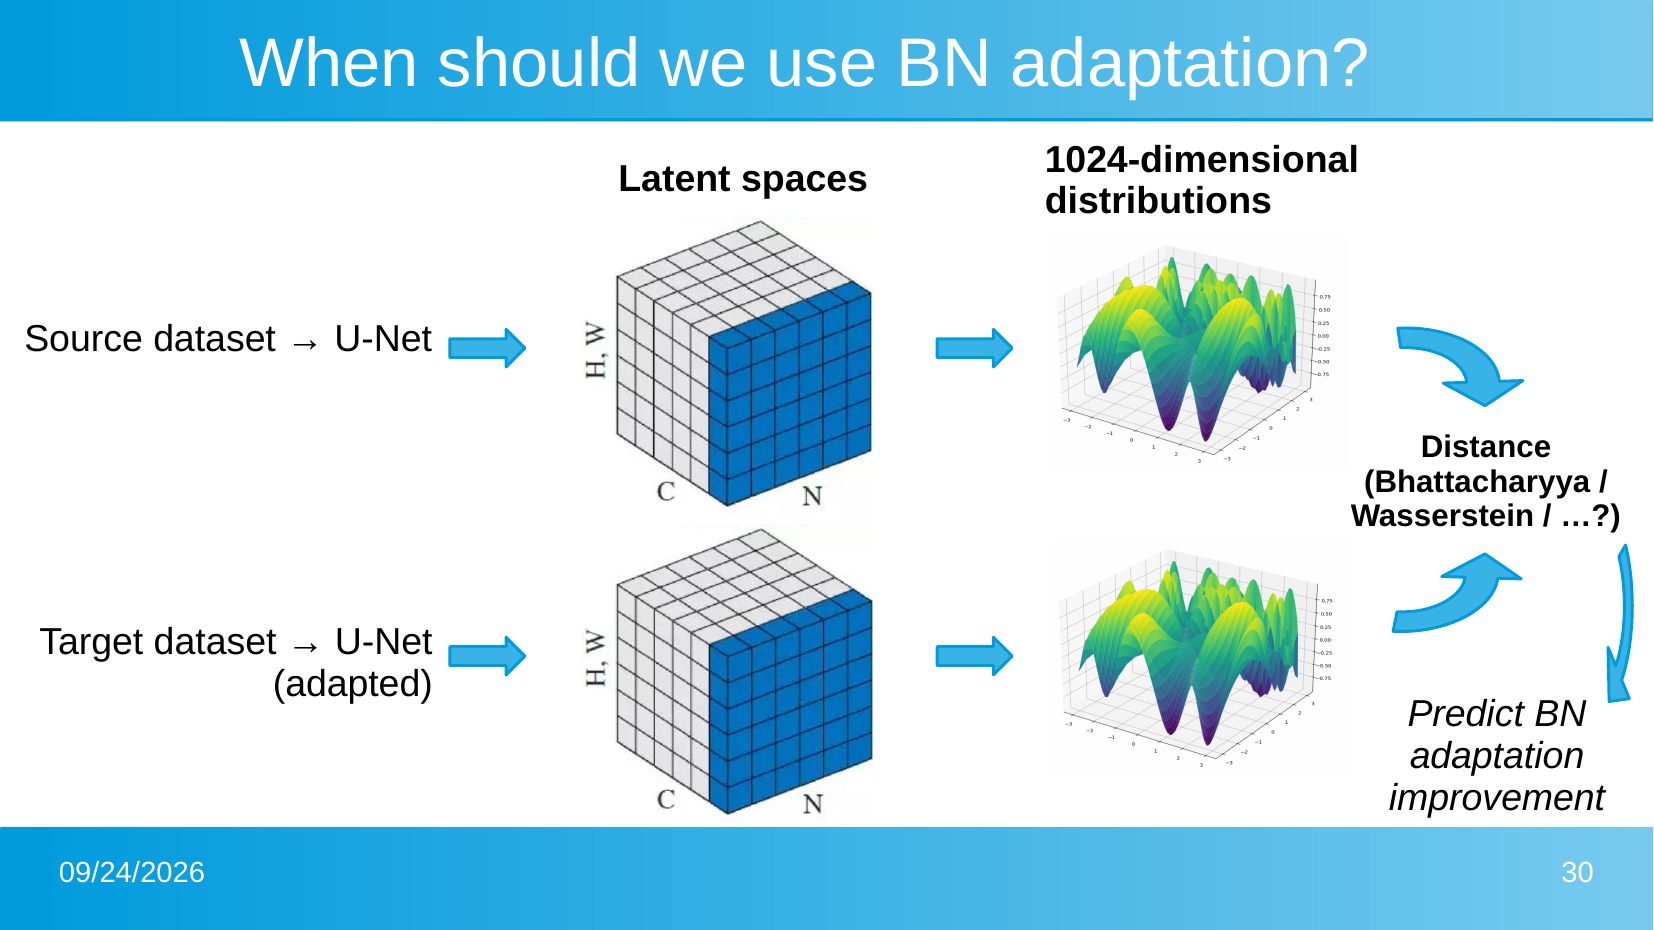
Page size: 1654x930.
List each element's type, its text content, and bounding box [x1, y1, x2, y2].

text_box 1024-dimensional distributions [1029, 130, 1388, 230]
text_box [449, 637, 525, 675]
text_box Target dataset → U-Net (adapted) [24, 613, 448, 713]
text_box [937, 637, 1013, 675]
text_box [1397, 327, 1523, 406]
title When should we use BN adaptation? [37, 23, 1573, 102]
picture [576, 524, 877, 825]
text_box [1393, 553, 1522, 632]
text_box [1608, 545, 1633, 702]
text_box Latent spaces [603, 149, 883, 207]
text_box Source dataset → U-Net [9, 310, 448, 367]
picture [576, 217, 876, 517]
picture [1047, 238, 1350, 468]
text_box Distance (Bhattacharyya / Wasserstein / …?) [1336, 421, 1637, 547]
text_box Predict BN adaptation improvement [1374, 684, 1651, 826]
text_box [937, 329, 1013, 367]
text_box [449, 329, 525, 367]
picture [1049, 542, 1352, 772]
